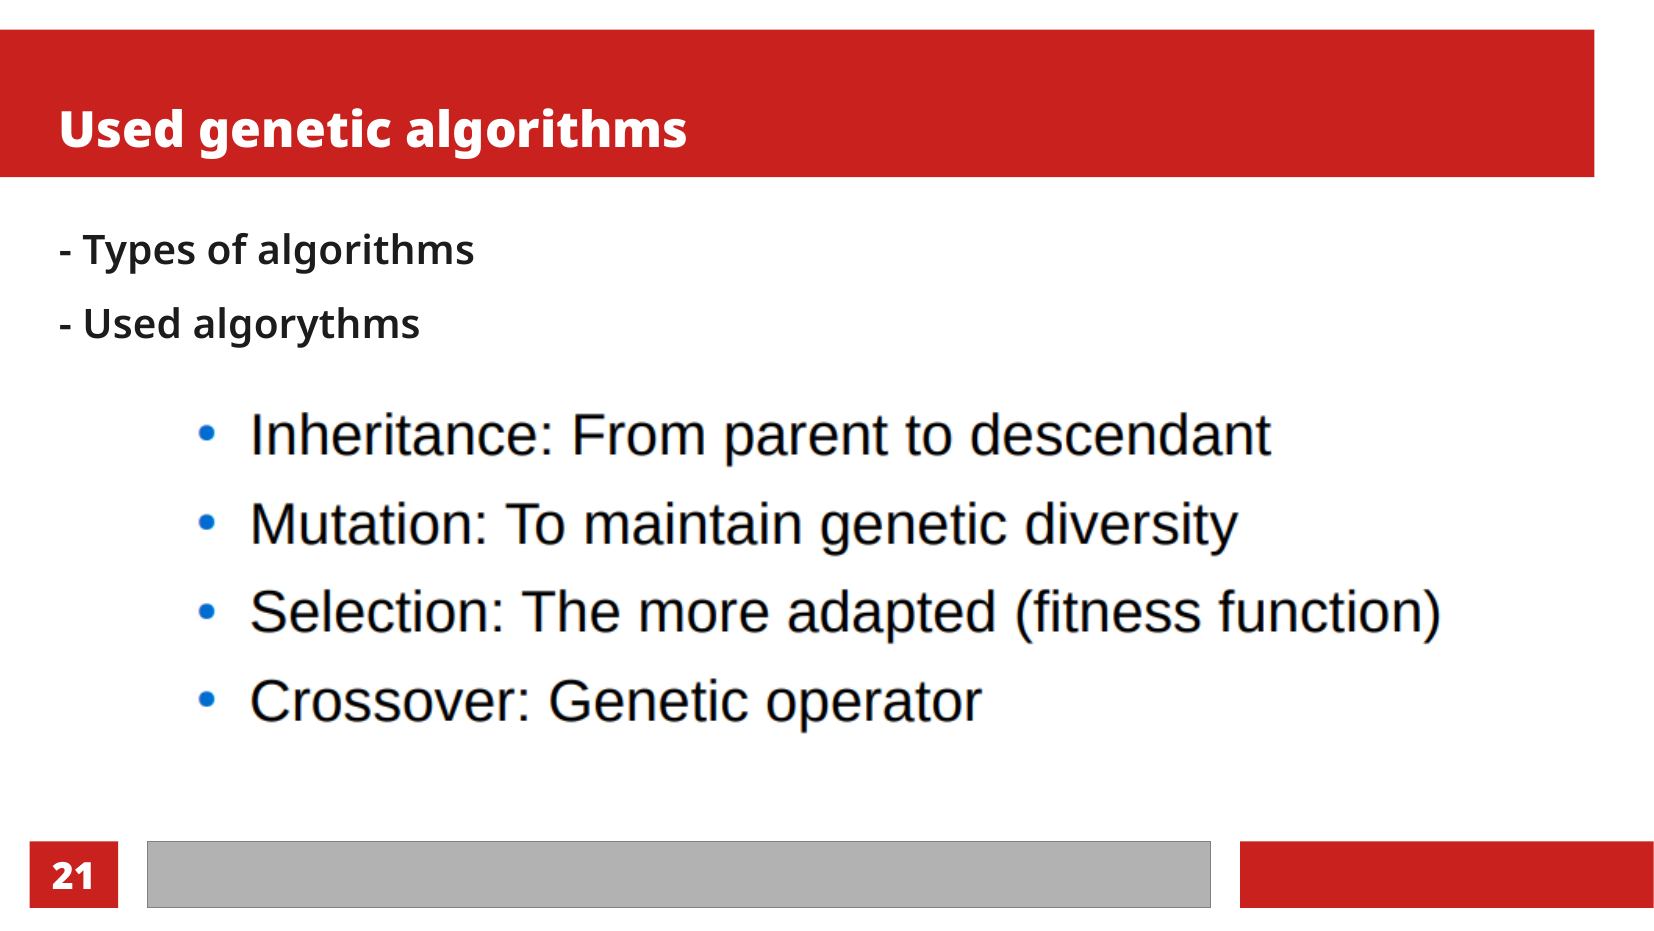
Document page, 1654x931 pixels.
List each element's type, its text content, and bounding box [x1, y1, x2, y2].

list - Types of algorithms - Used algorythms [59, 221, 1565, 798]
picture [177, 389, 1467, 768]
title Used genetic algorithms [59, 44, 1595, 163]
